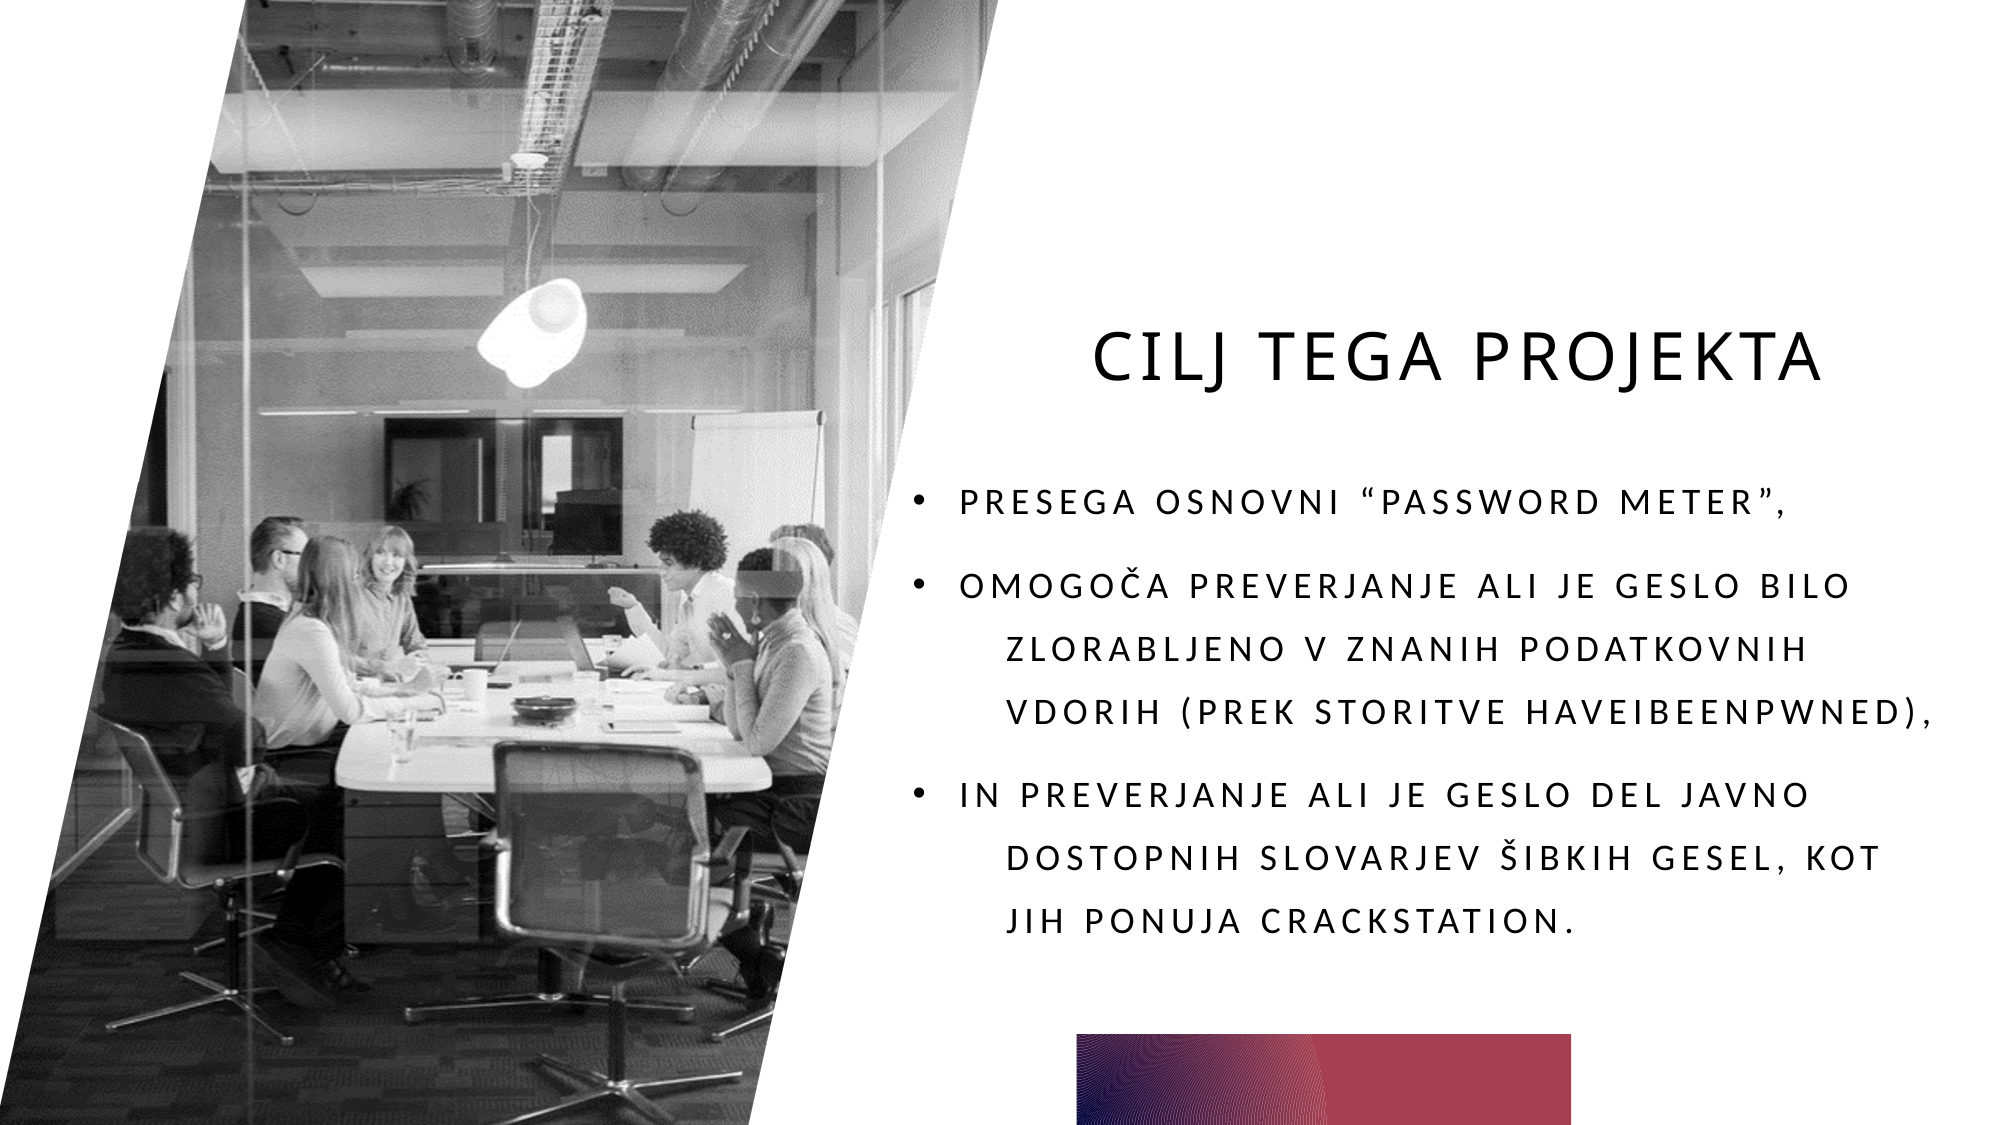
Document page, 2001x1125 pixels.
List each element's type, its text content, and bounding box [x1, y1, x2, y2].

title Cilj tega projekta [1076, 75, 1871, 402]
picture [0, 0, 999, 1125]
list presega osnovni “password meter”, omogoča preverjanje ali je geslo bilo zlorabljeno v znanih podatkovnih vdorih (prek storitve HaveIBeenPwned), in preverjanje ali je geslo del javno dostopnih slovarjev šibkih gesel, kot jih ponuja Crackstation. [897, 451, 1969, 966]
